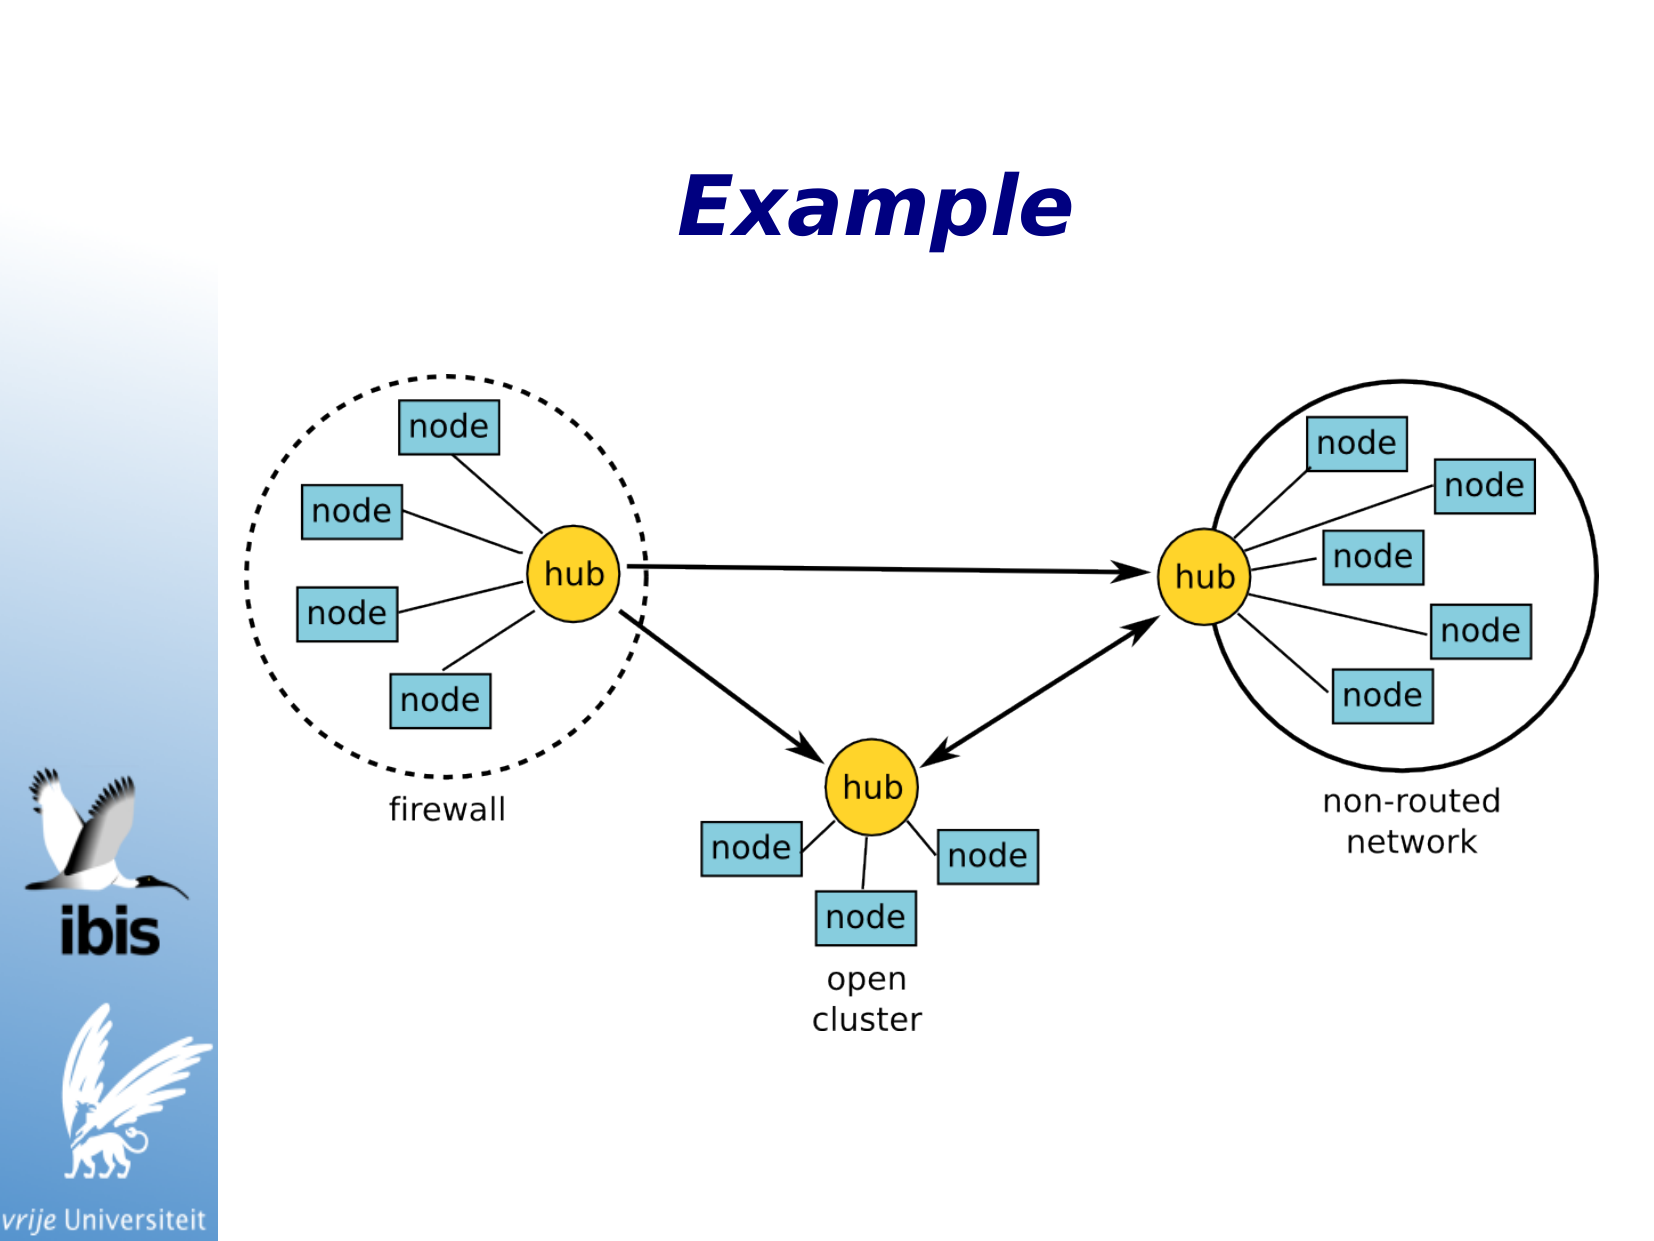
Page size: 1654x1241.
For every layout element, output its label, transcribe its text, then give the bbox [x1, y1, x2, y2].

picture [244, 374, 1599, 1031]
title Example [219, 102, 1534, 311]
picture [0, 0, 218, 1241]
